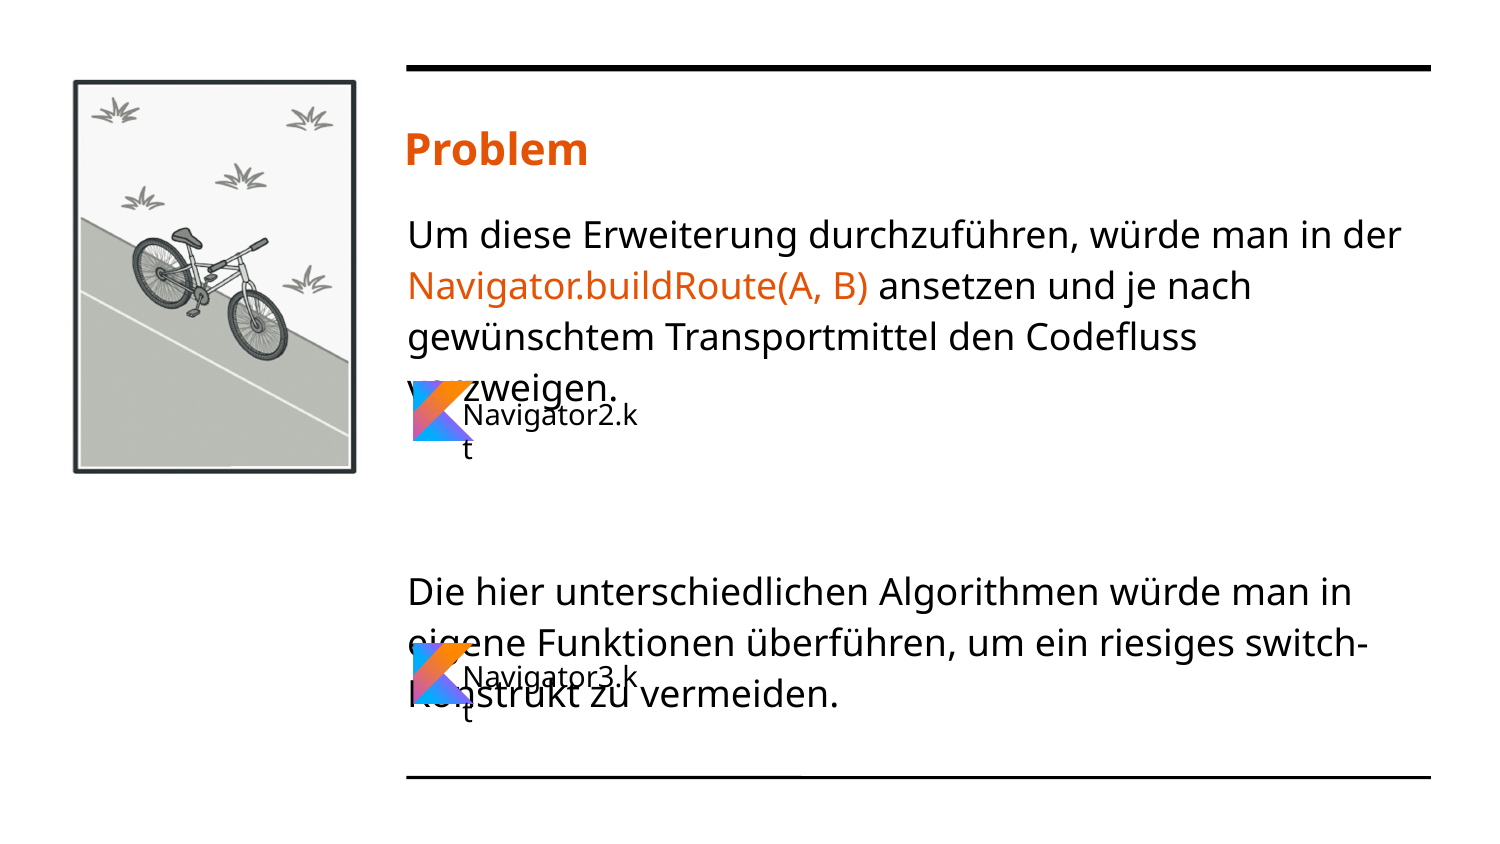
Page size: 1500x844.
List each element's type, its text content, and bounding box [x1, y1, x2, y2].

title Problem [389, 103, 1428, 194]
text_box Navigator3.kt [447, 643, 659, 744]
picture [403, 381, 447, 441]
text_box Navigator2.kt [447, 380, 659, 481]
picture [65, 72, 363, 756]
subtitle Um diese Erweiterung durchzuführen, würde man in der Navigator.buildRoute(A, B) ansetzen und je nach gewünschtem Transportmittel den Codefluss verzweigen. Die hier unterschiedlichen Algorithmen würde man in eigene Funktionen überführen, um ein riesiges switch-Konstrukt zu vermeiden. [392, 193, 1431, 735]
picture [403, 643, 447, 704]
